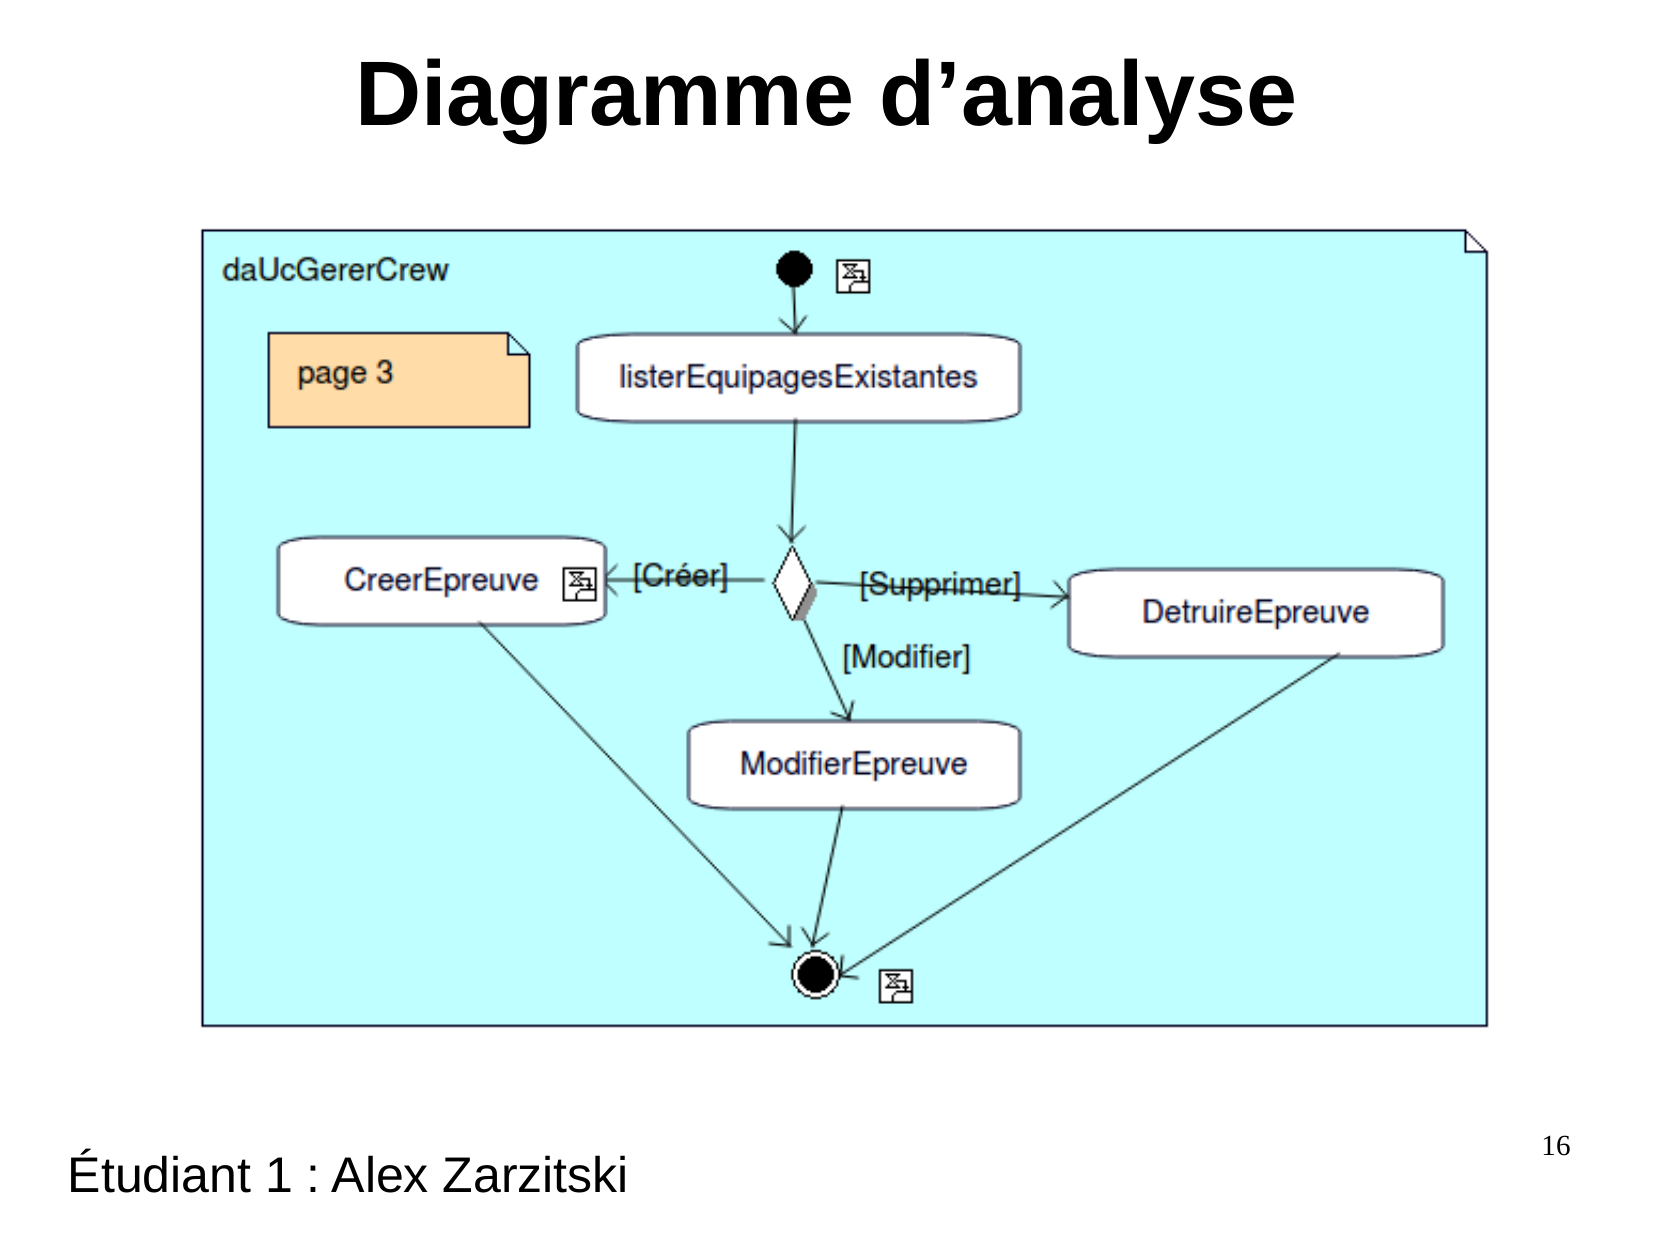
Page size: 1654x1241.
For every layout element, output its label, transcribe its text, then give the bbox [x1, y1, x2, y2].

title Diagramme d’analyse [82, 0, 1571, 198]
text_box Étudiant 1 : Alex Zarzitski [53, 1139, 650, 1211]
picture [0, 0, 1512, 1051]
